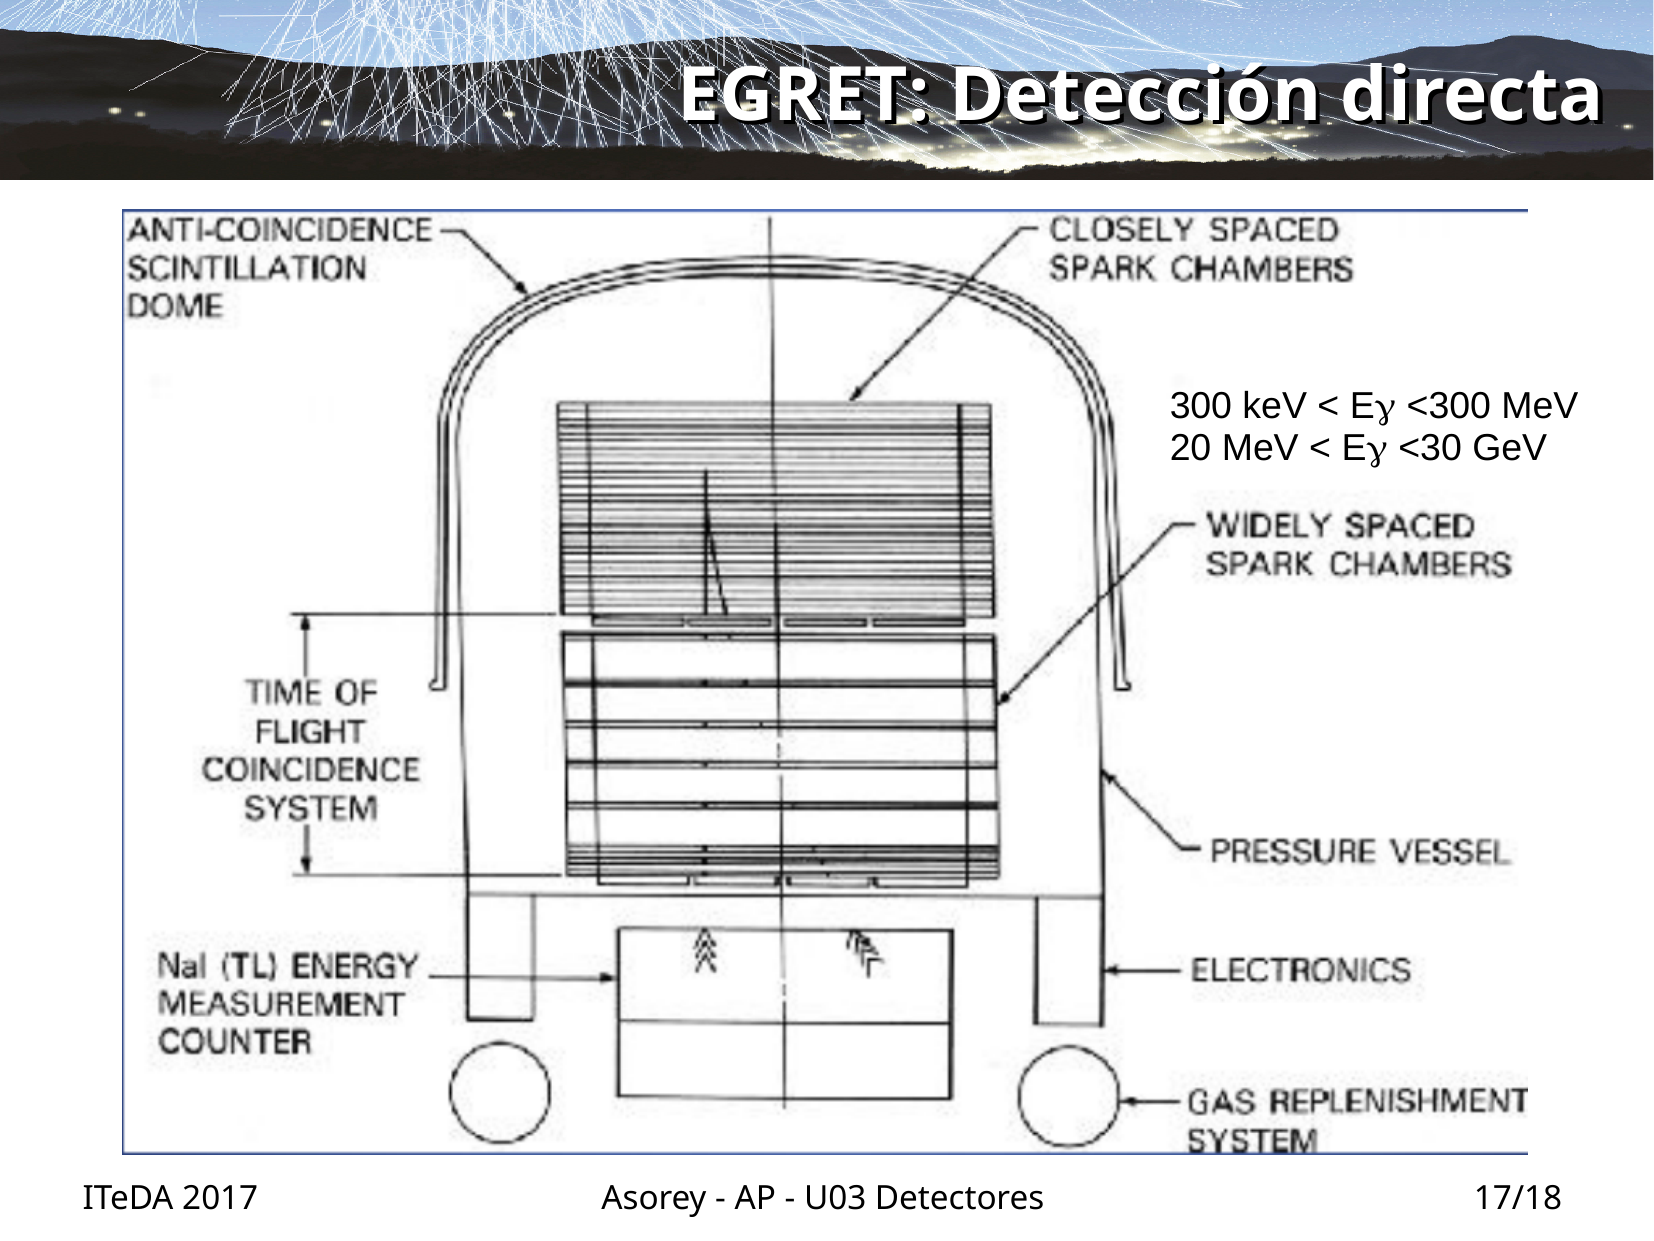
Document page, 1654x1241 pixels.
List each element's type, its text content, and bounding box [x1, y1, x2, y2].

picture [122, 209, 1528, 1156]
picture [0, 0, 1654, 180]
text_box 300 keV < E <300 MeV 20 MeV < E <30 GeV [1154, 375, 1557, 439]
picture [1279, 439, 1292, 457]
title EGRET: Detección directa [45, 15, 1606, 166]
picture [1446, 439, 1457, 458]
picture [1231, 439, 1243, 455]
picture [1195, 439, 1206, 458]
